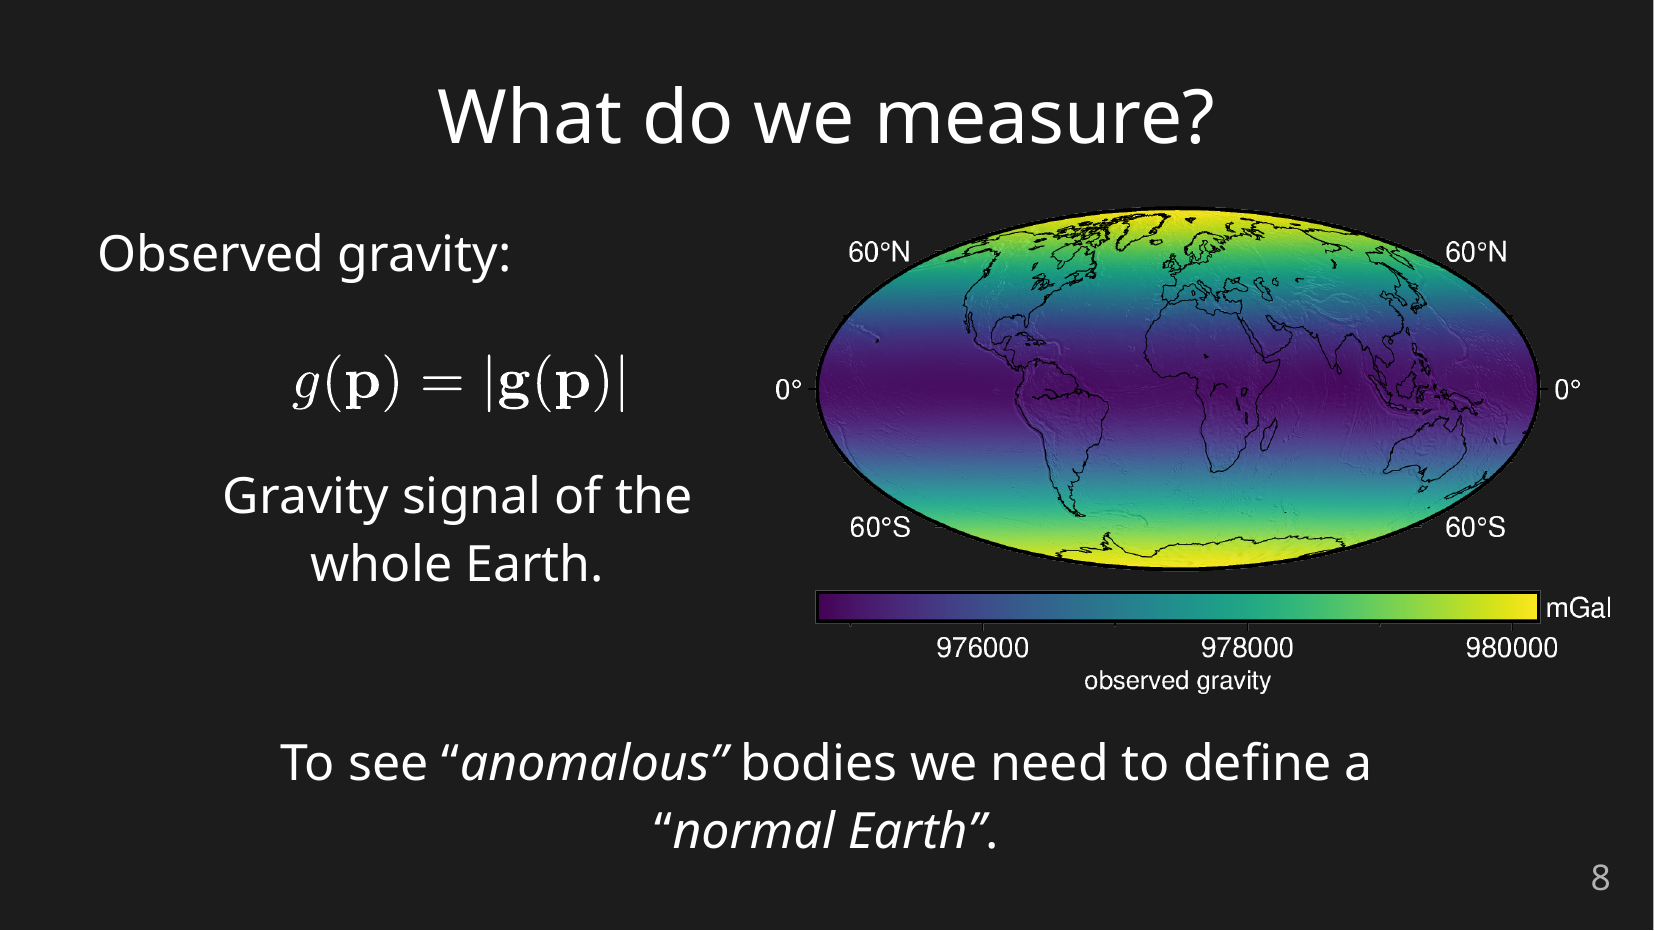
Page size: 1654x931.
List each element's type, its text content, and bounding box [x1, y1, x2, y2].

text_box [327, 354, 341, 413]
text_box [499, 371, 530, 410]
text_box [537, 354, 551, 413]
title What do we measure? [82, 37, 1571, 193]
text_box [487, 354, 491, 413]
text_box Observed gravity: [82, 210, 776, 286]
text_box [556, 371, 589, 409]
text_box Gravity signal of the whole Earth. [147, 452, 768, 590]
text_box [423, 387, 462, 391]
text_box [346, 371, 379, 409]
text_box [384, 354, 398, 413]
text_box <number> [1409, 845, 1626, 916]
text_box [594, 354, 608, 413]
text_box To see “anomalous” bodies we need to define a “normal Earth”. [265, 719, 1388, 857]
text_box [292, 372, 320, 410]
picture [776, 206, 1610, 694]
